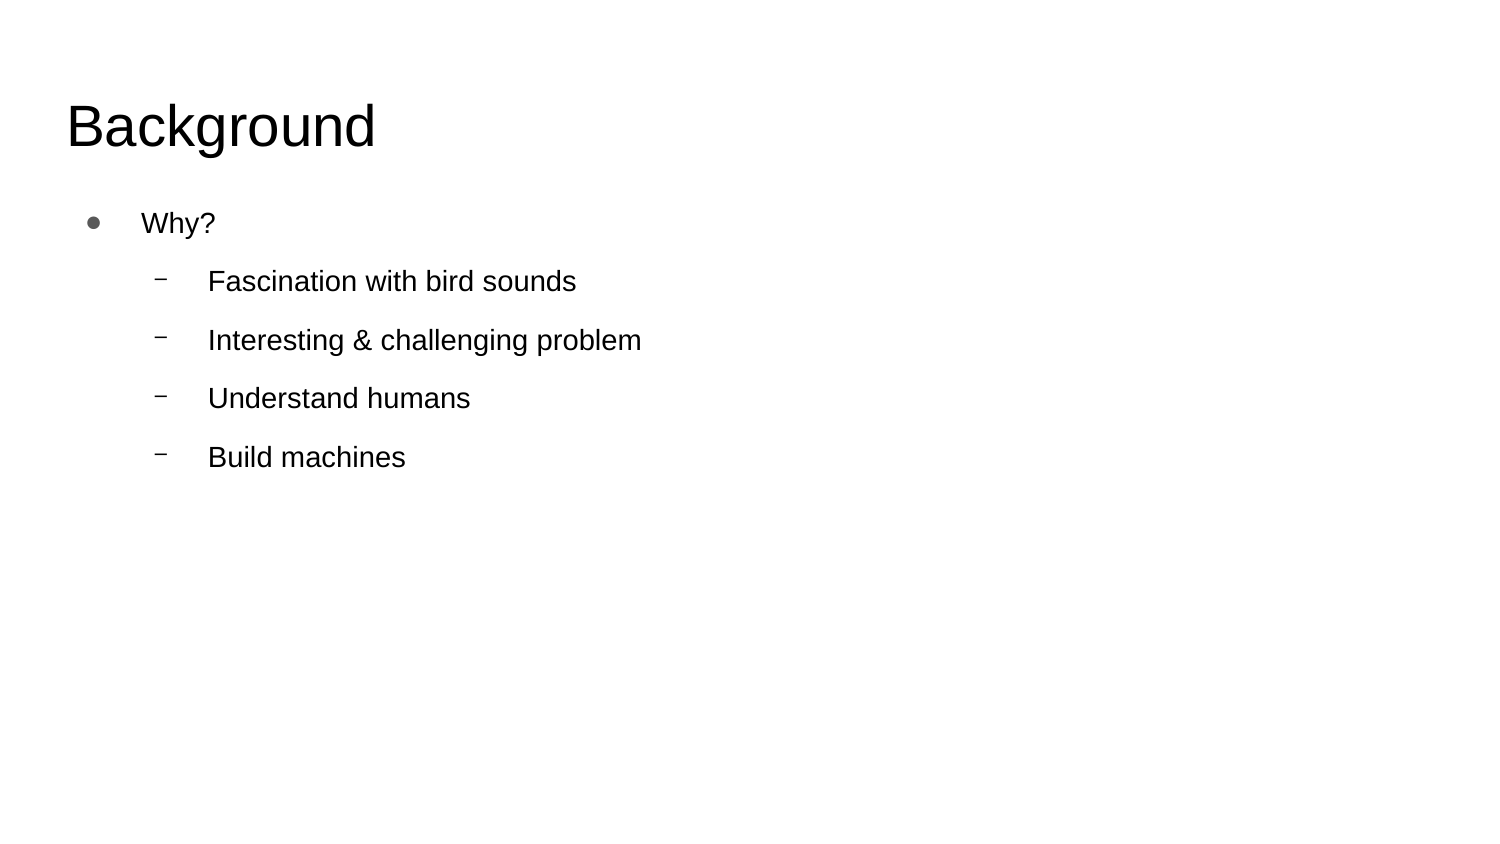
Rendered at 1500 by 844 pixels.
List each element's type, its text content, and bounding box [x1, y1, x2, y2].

title Background [51, 72, 1449, 167]
list Why? Fascination with bird sounds Interesting & challenging problem Understand humans Build machines [51, 188, 1449, 750]
